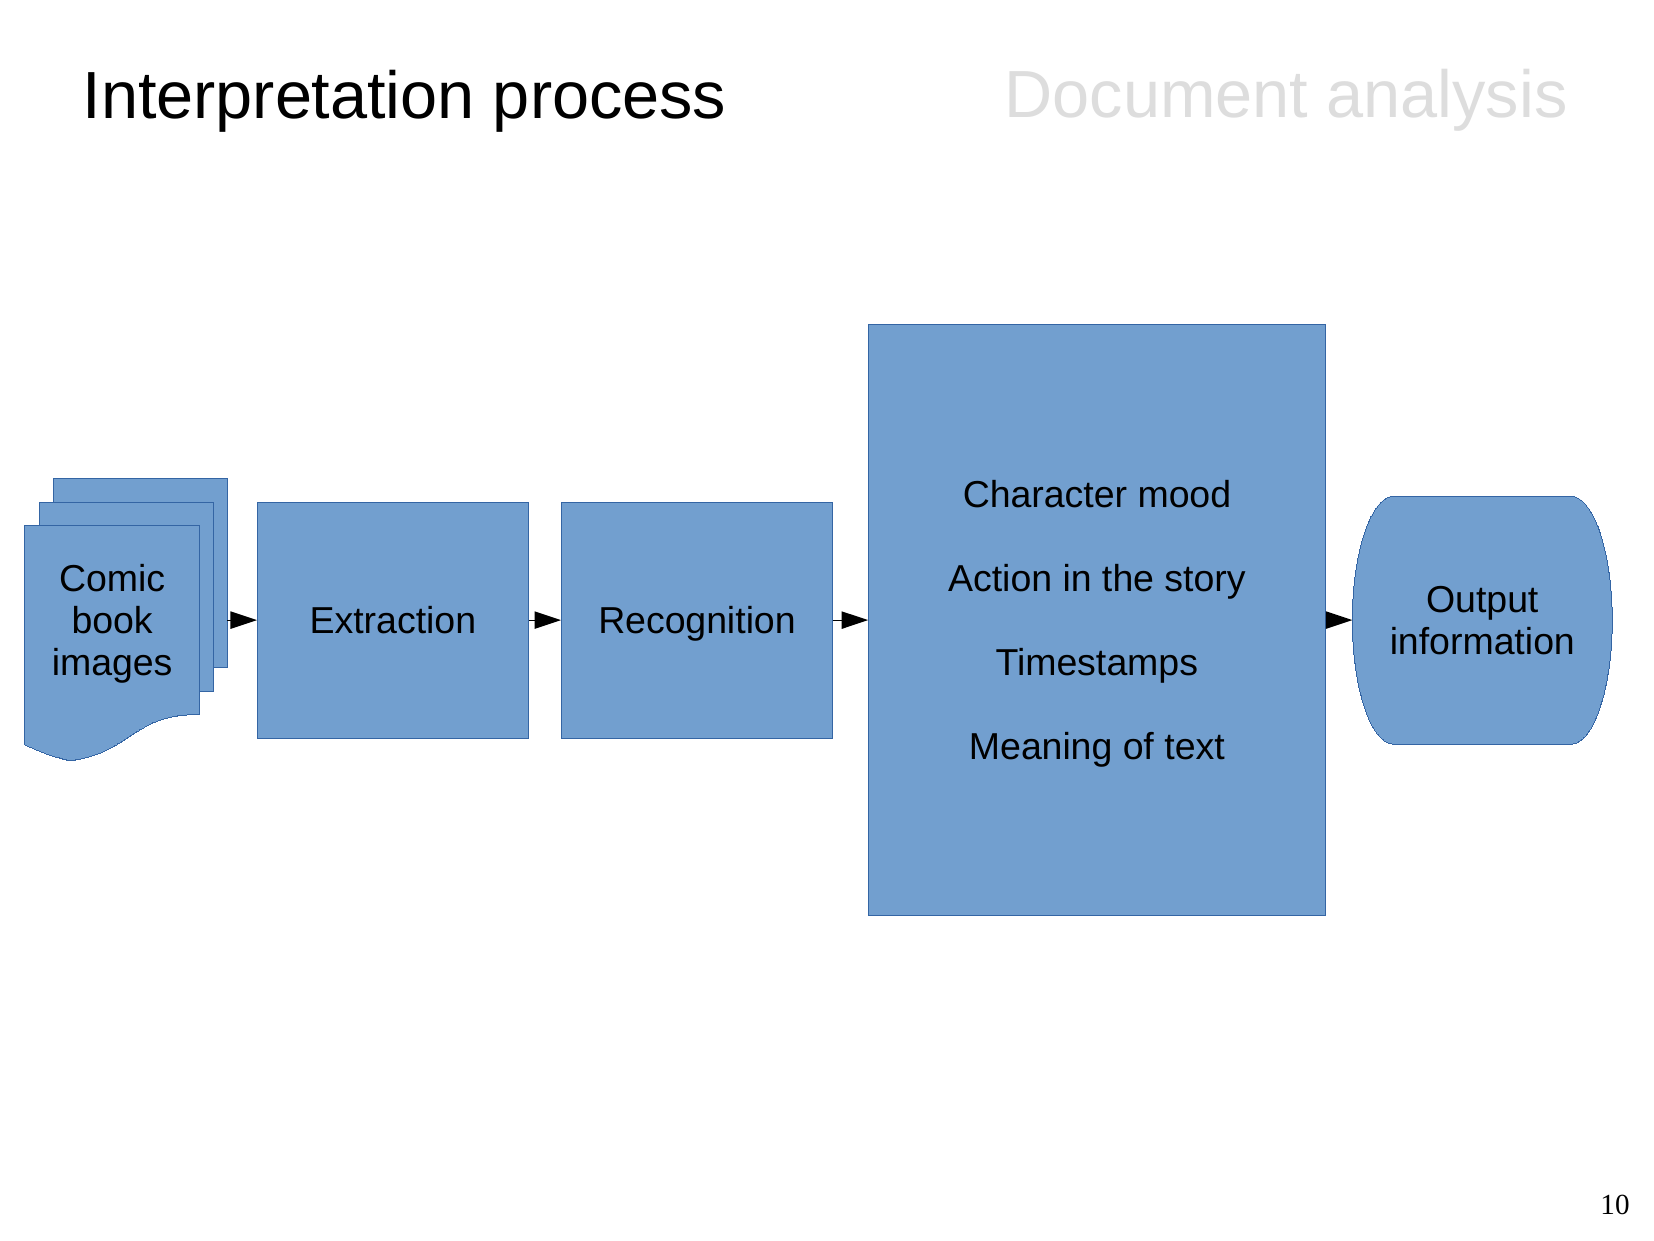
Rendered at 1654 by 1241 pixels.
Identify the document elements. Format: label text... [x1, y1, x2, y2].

text_box Comic book images [24, 478, 228, 761]
text_box Extraction [257, 502, 529, 739]
text_box Output information [1352, 496, 1613, 745]
text_box Recognition [561, 502, 833, 739]
title Interpretation process [82, 49, 1571, 142]
text_box Character mood Action in the story Timestamps Meaning of text [868, 324, 1326, 916]
